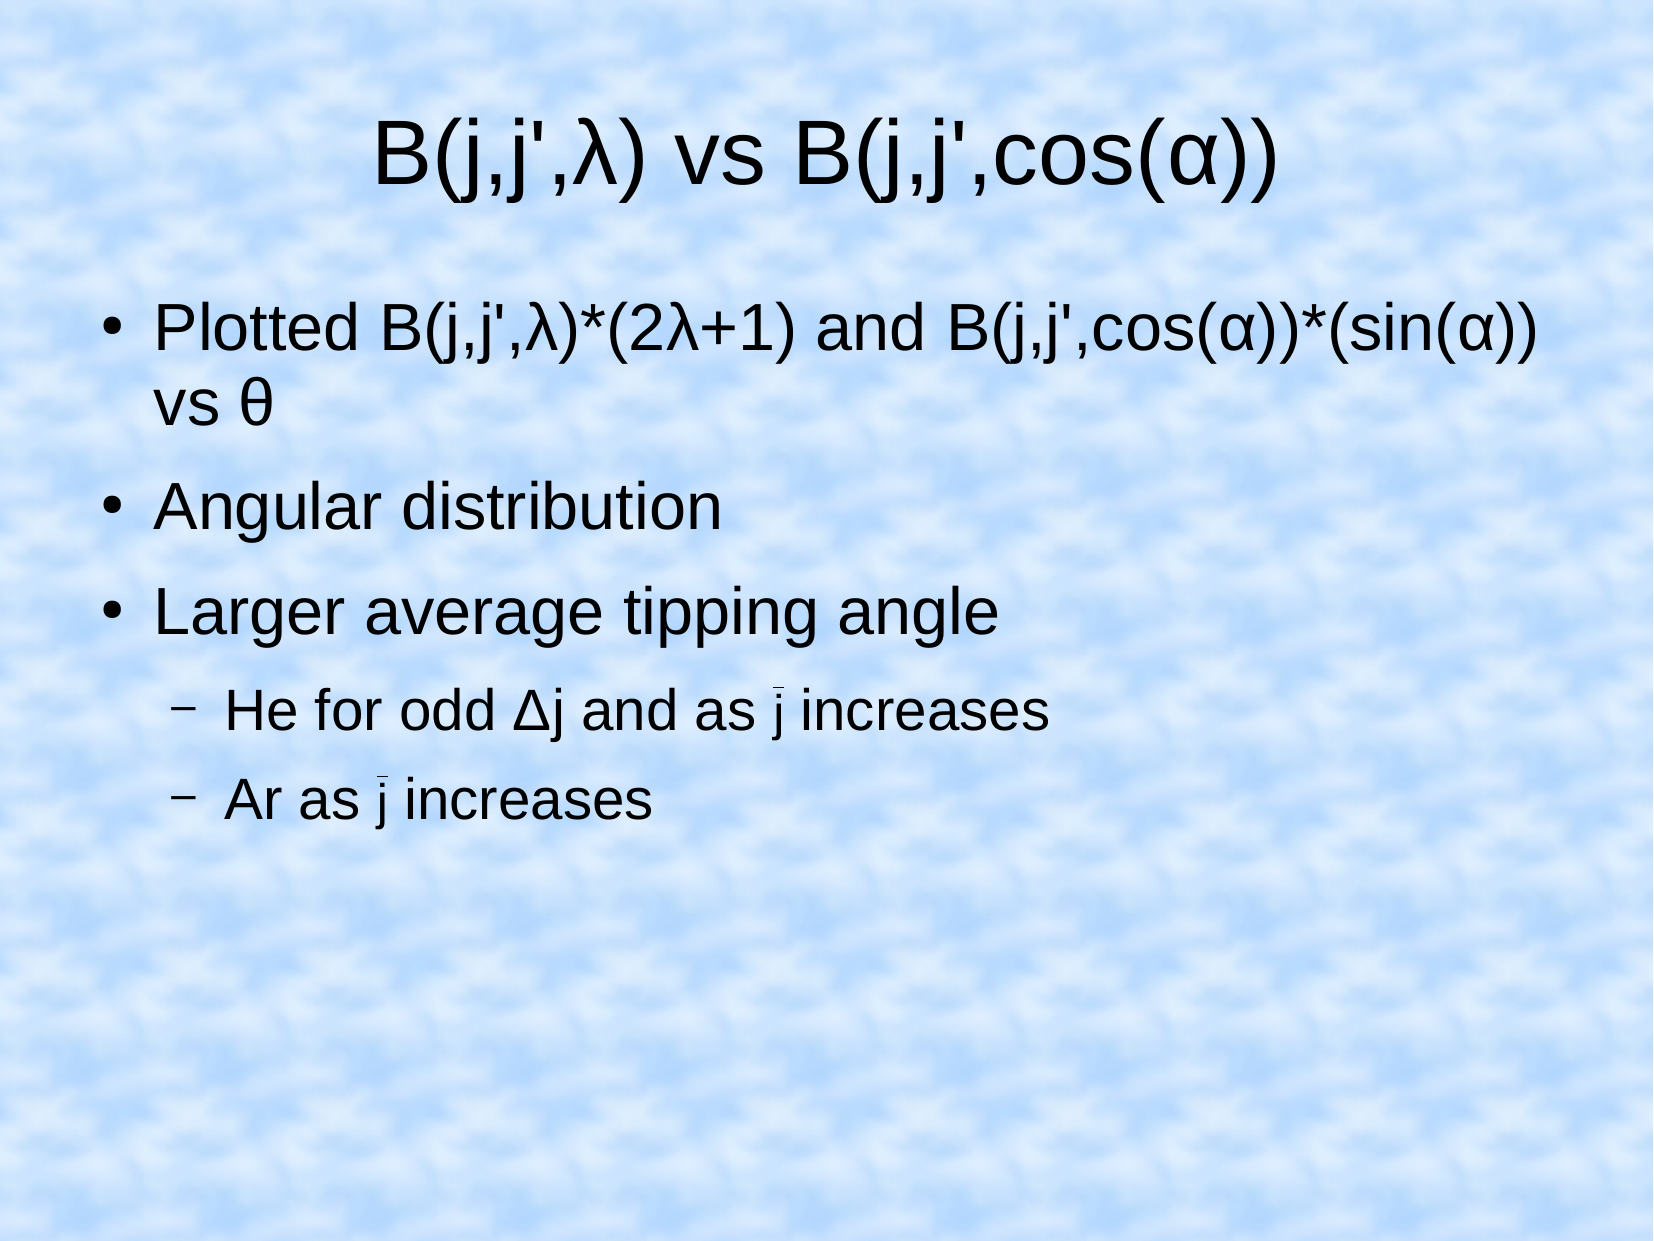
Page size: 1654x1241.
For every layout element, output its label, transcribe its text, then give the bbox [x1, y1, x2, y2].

list Plotted B(j,j',λ)*(2λ+1) and B(j,j',cos(α))*(sin(α)) vs θ Angular distribution Larger average tipping angle He for odd Δj and as j increases Ar as j increases [82, 290, 1571, 1010]
picture [0, 0, 1654, 1241]
title B(j,j',λ) vs B(j,j',cos(α)) [82, 49, 1571, 257]
